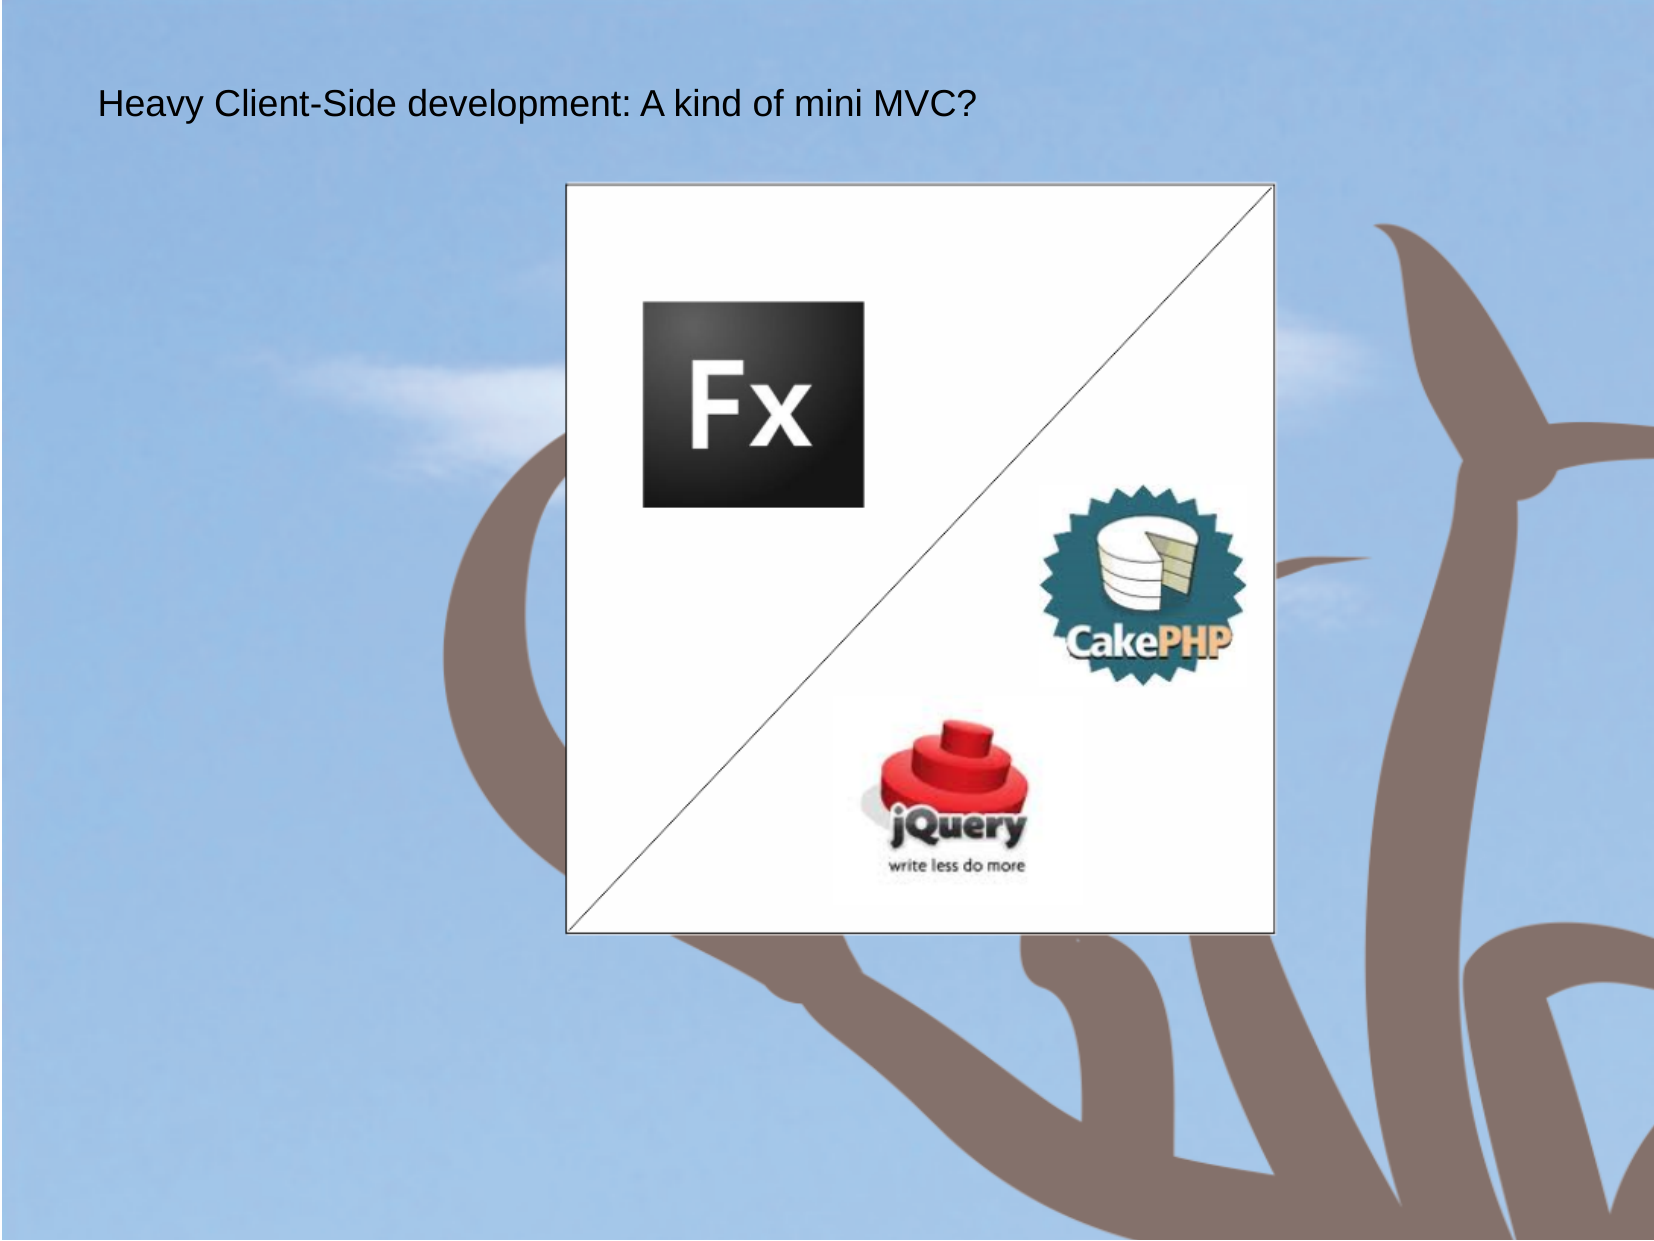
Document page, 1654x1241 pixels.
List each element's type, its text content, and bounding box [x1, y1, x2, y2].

picture [0, 0, 1654, 1240]
text_box Heavy Client-Side development: A kind of mini MVC? [82, 75, 1003, 133]
